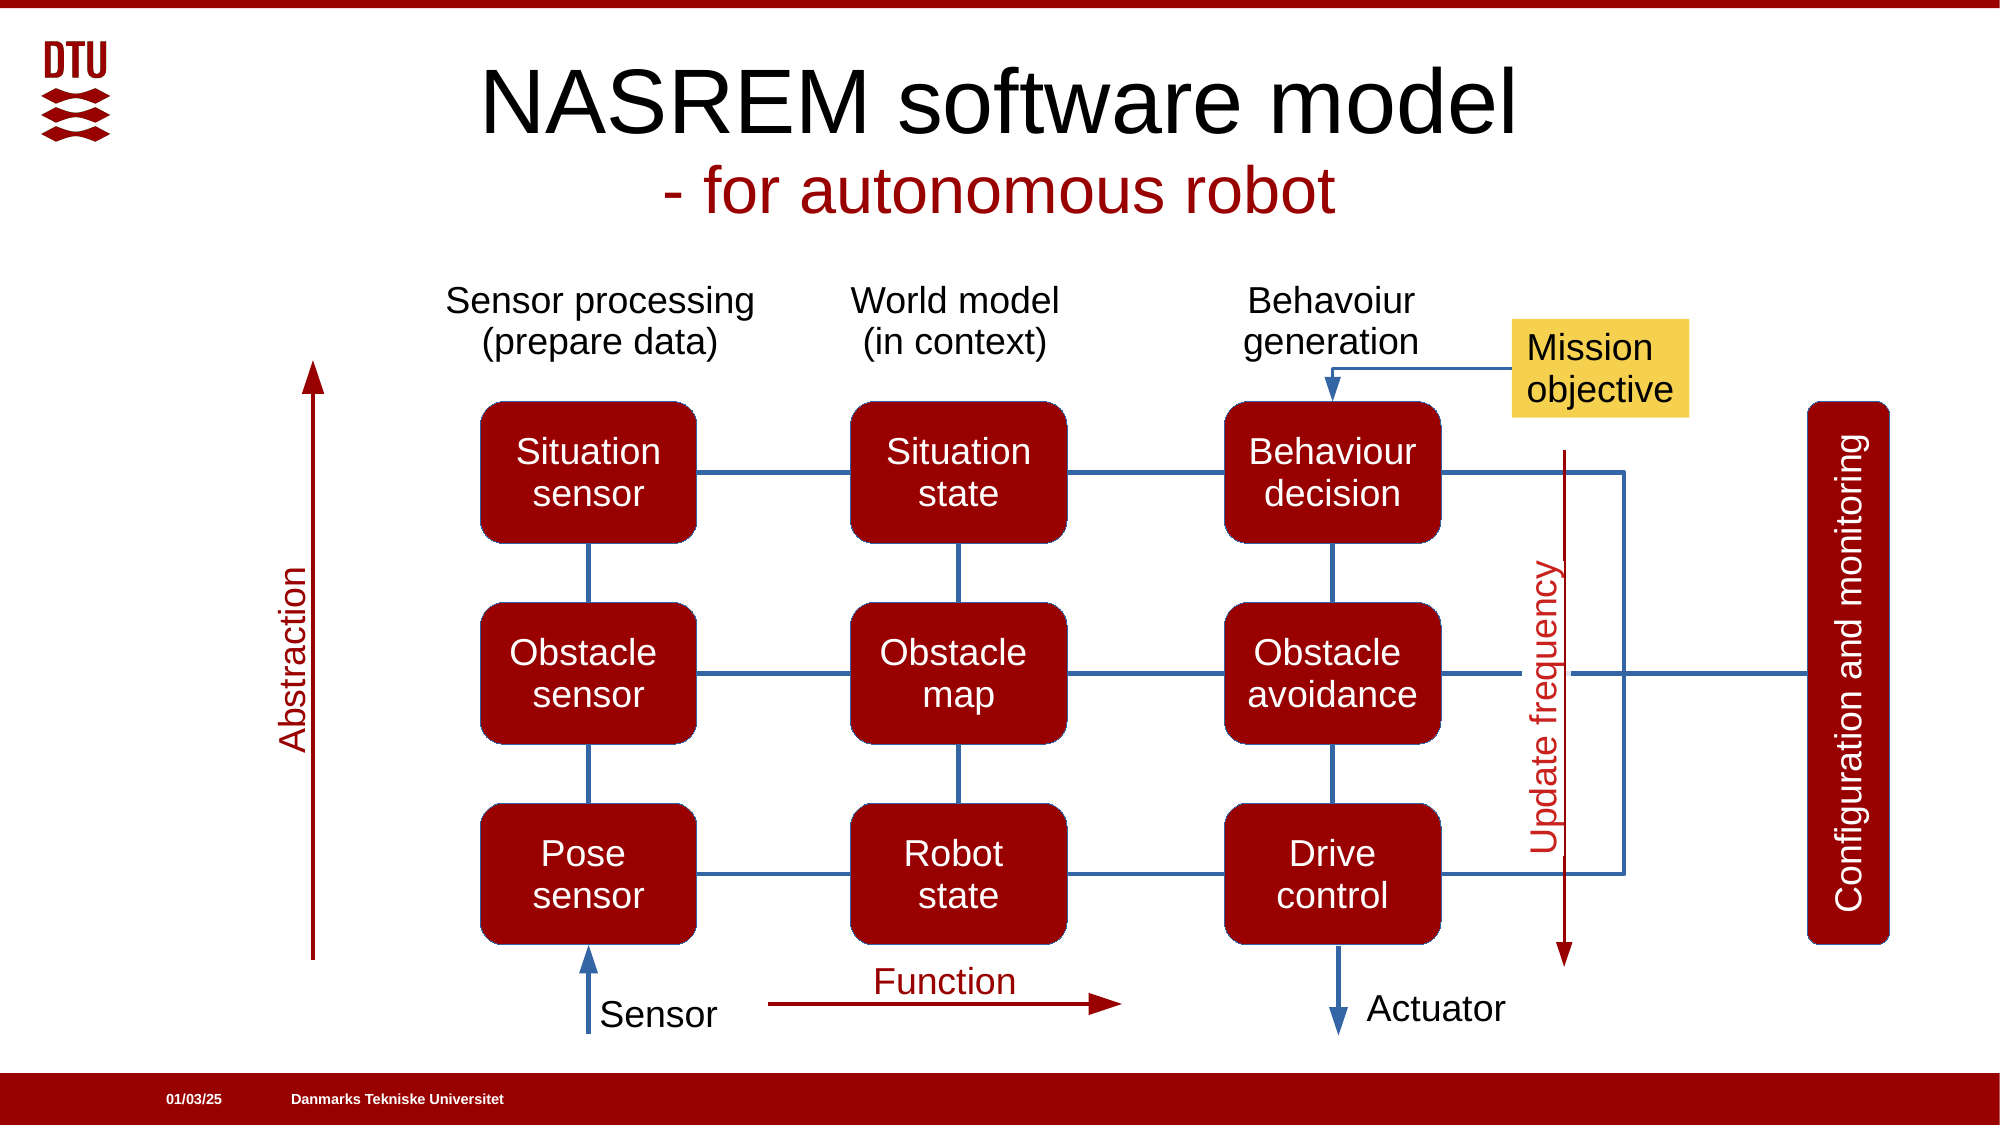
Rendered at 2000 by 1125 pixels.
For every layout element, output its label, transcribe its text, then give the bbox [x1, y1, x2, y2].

text_box Behavoiur generation [1228, 271, 1435, 371]
title NASREM software model - for autonomous robot [99, 44, 1900, 233]
text_box Configuration and monitoring [1807, 401, 1890, 945]
text_box Sensor processing (prepare data) [430, 271, 771, 371]
text_box Obstacle map [850, 602, 1068, 745]
text_box World model (in context) [835, 271, 1076, 371]
text_box Obstacle sensor [480, 602, 697, 745]
text_box Behaviour decision [1224, 401, 1442, 544]
text_box Pose sensor [480, 803, 697, 945]
text_box [1566, 637, 1571, 697]
text_box Robot state [850, 803, 1068, 945]
text_box Sensor [584, 986, 734, 1044]
text_box Actuator [1351, 980, 1521, 1038]
text_box Mission objective [1511, 318, 1690, 418]
text_box [1538, 666, 1554, 676]
text_box Situation state [850, 401, 1068, 544]
text_box Drive control [1224, 803, 1442, 945]
text_box [1538, 685, 1544, 696]
text_box Situation sensor [480, 401, 697, 544]
text_box Obstacle avoidance [1224, 602, 1442, 745]
text_box [1523, 637, 1563, 697]
